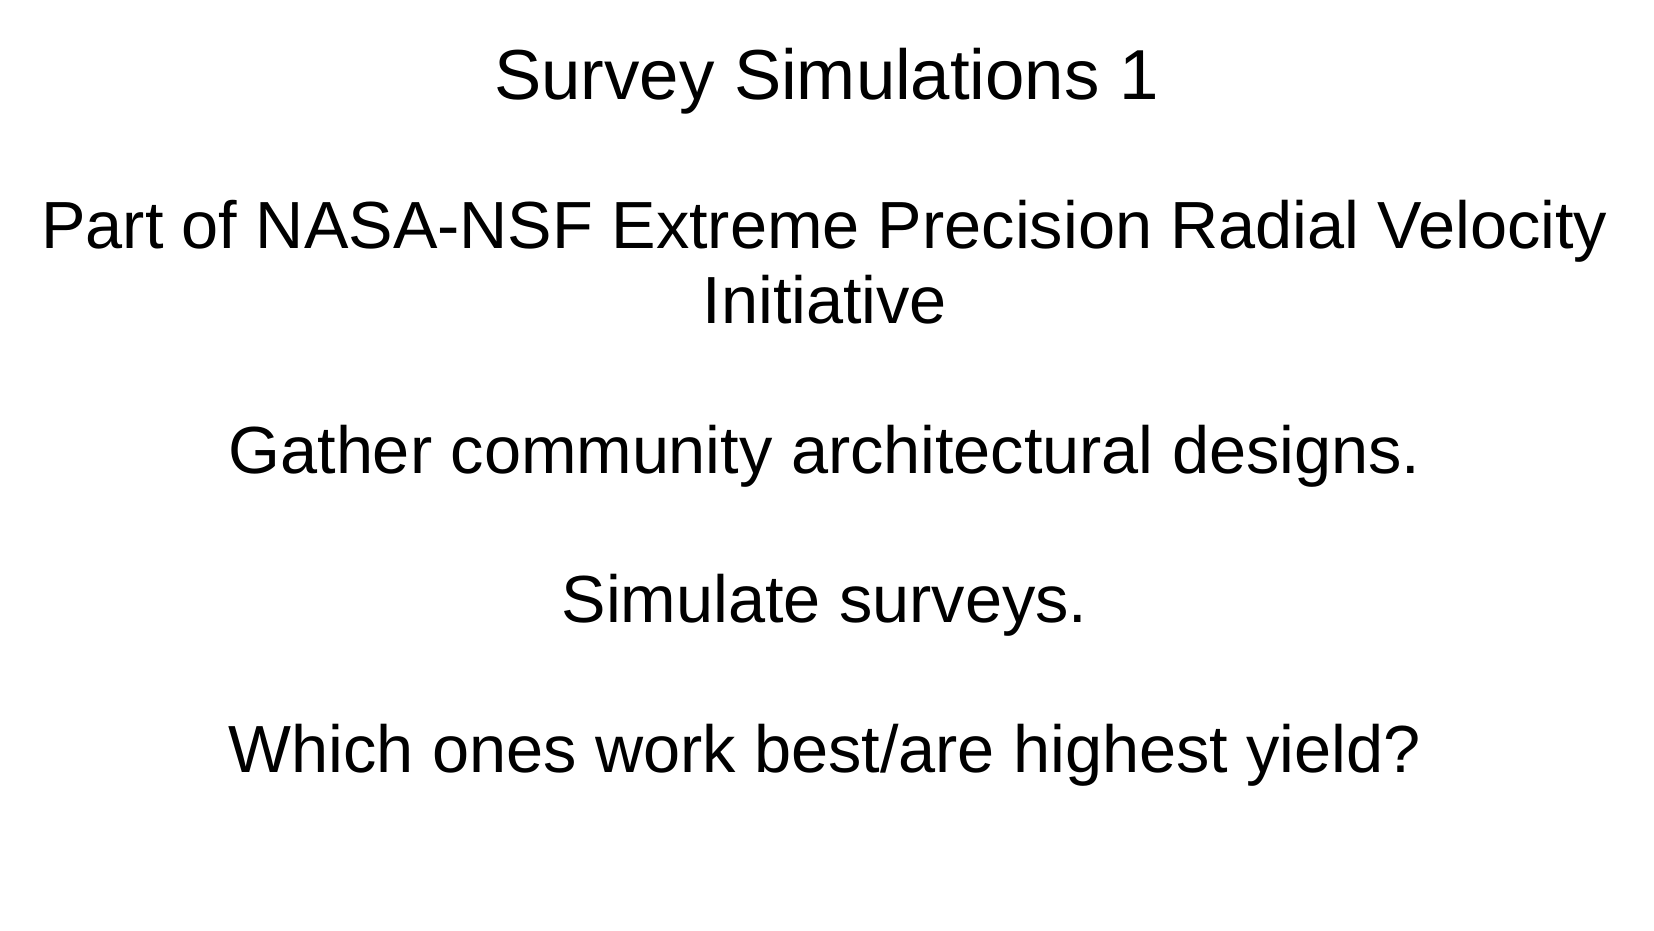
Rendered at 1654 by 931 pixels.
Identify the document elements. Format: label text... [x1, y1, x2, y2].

subtitle Part of NASA-NSF Extreme Precision Radial Velocity Initiative Gather community architectural designs. Simulate surveys. Which ones work best/are highest yield? [0, 188, 1651, 787]
title Survey Simulations 1 [0, 0, 1654, 151]
